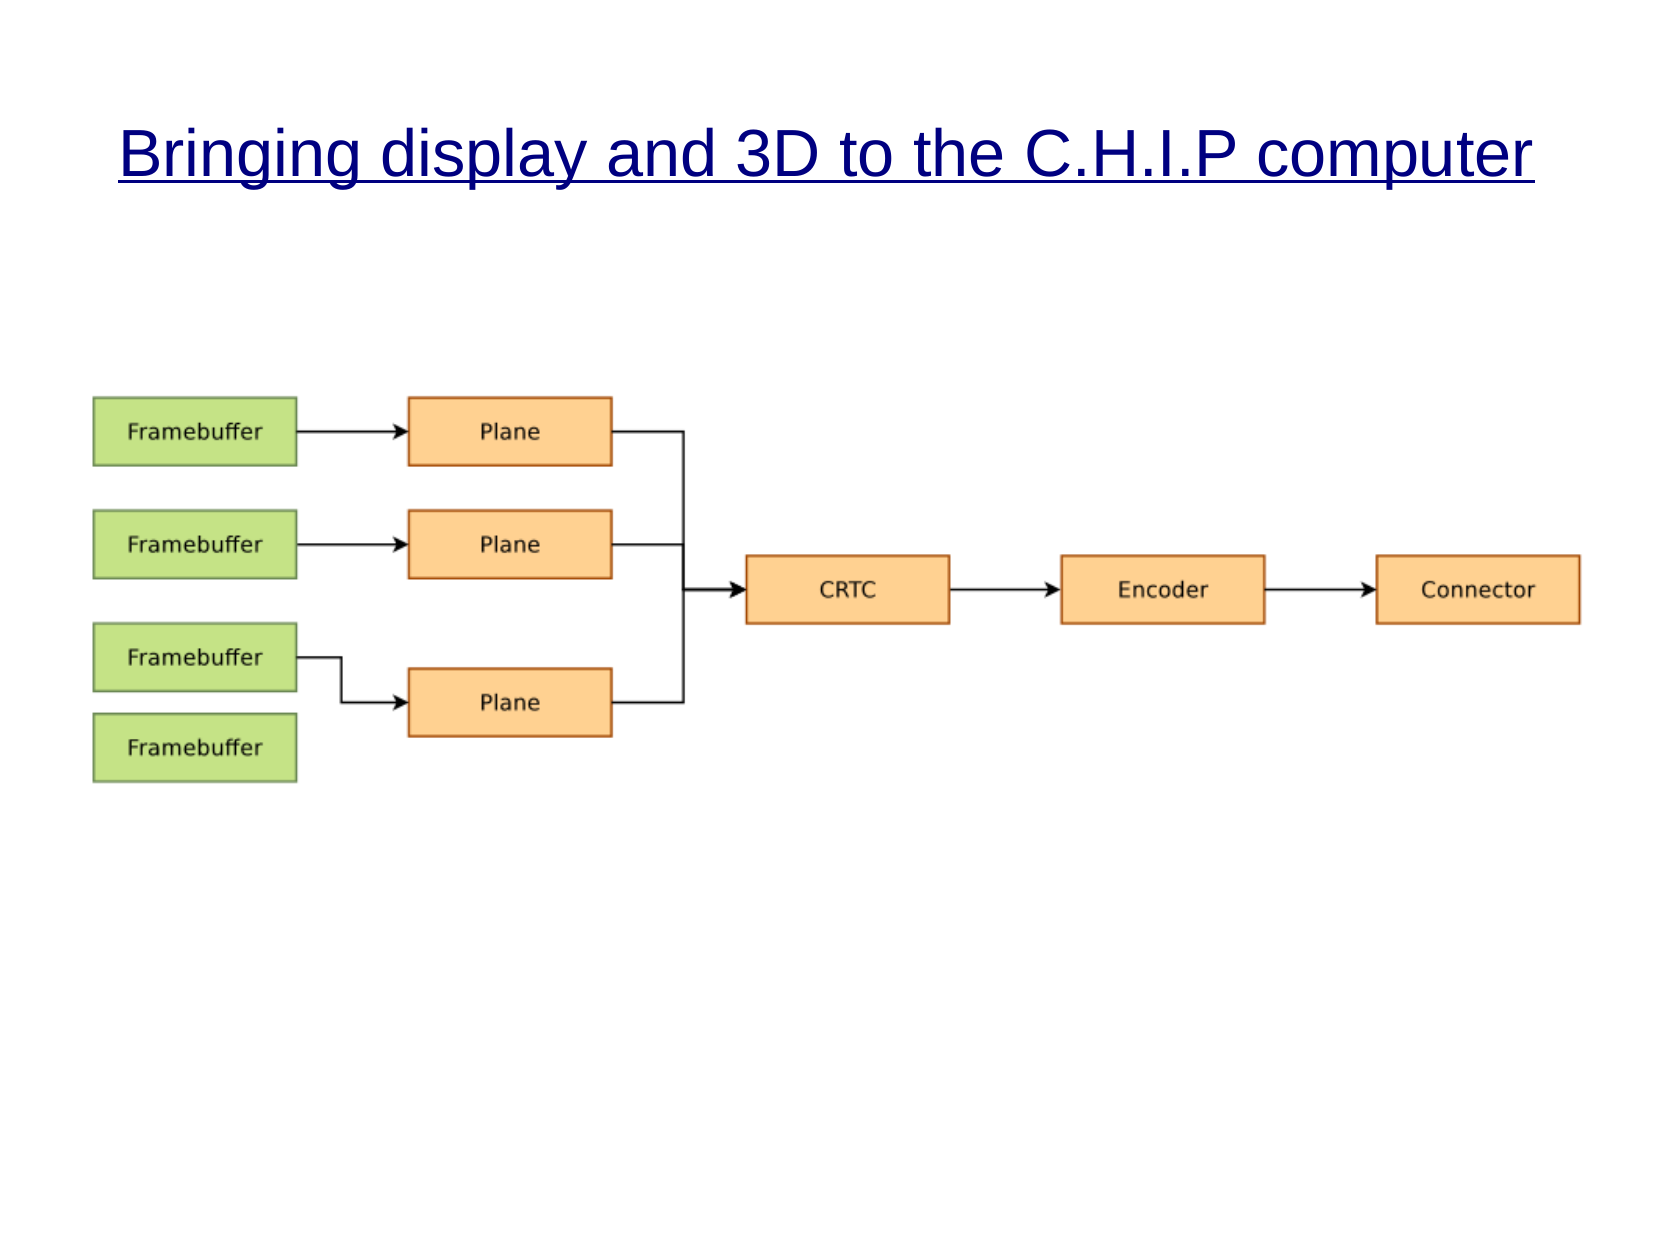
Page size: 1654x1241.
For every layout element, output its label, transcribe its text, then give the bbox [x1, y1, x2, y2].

title Bringing display and 3D to the C.H.I.P computer [82, 49, 1571, 257]
picture [60, 329, 1593, 832]
